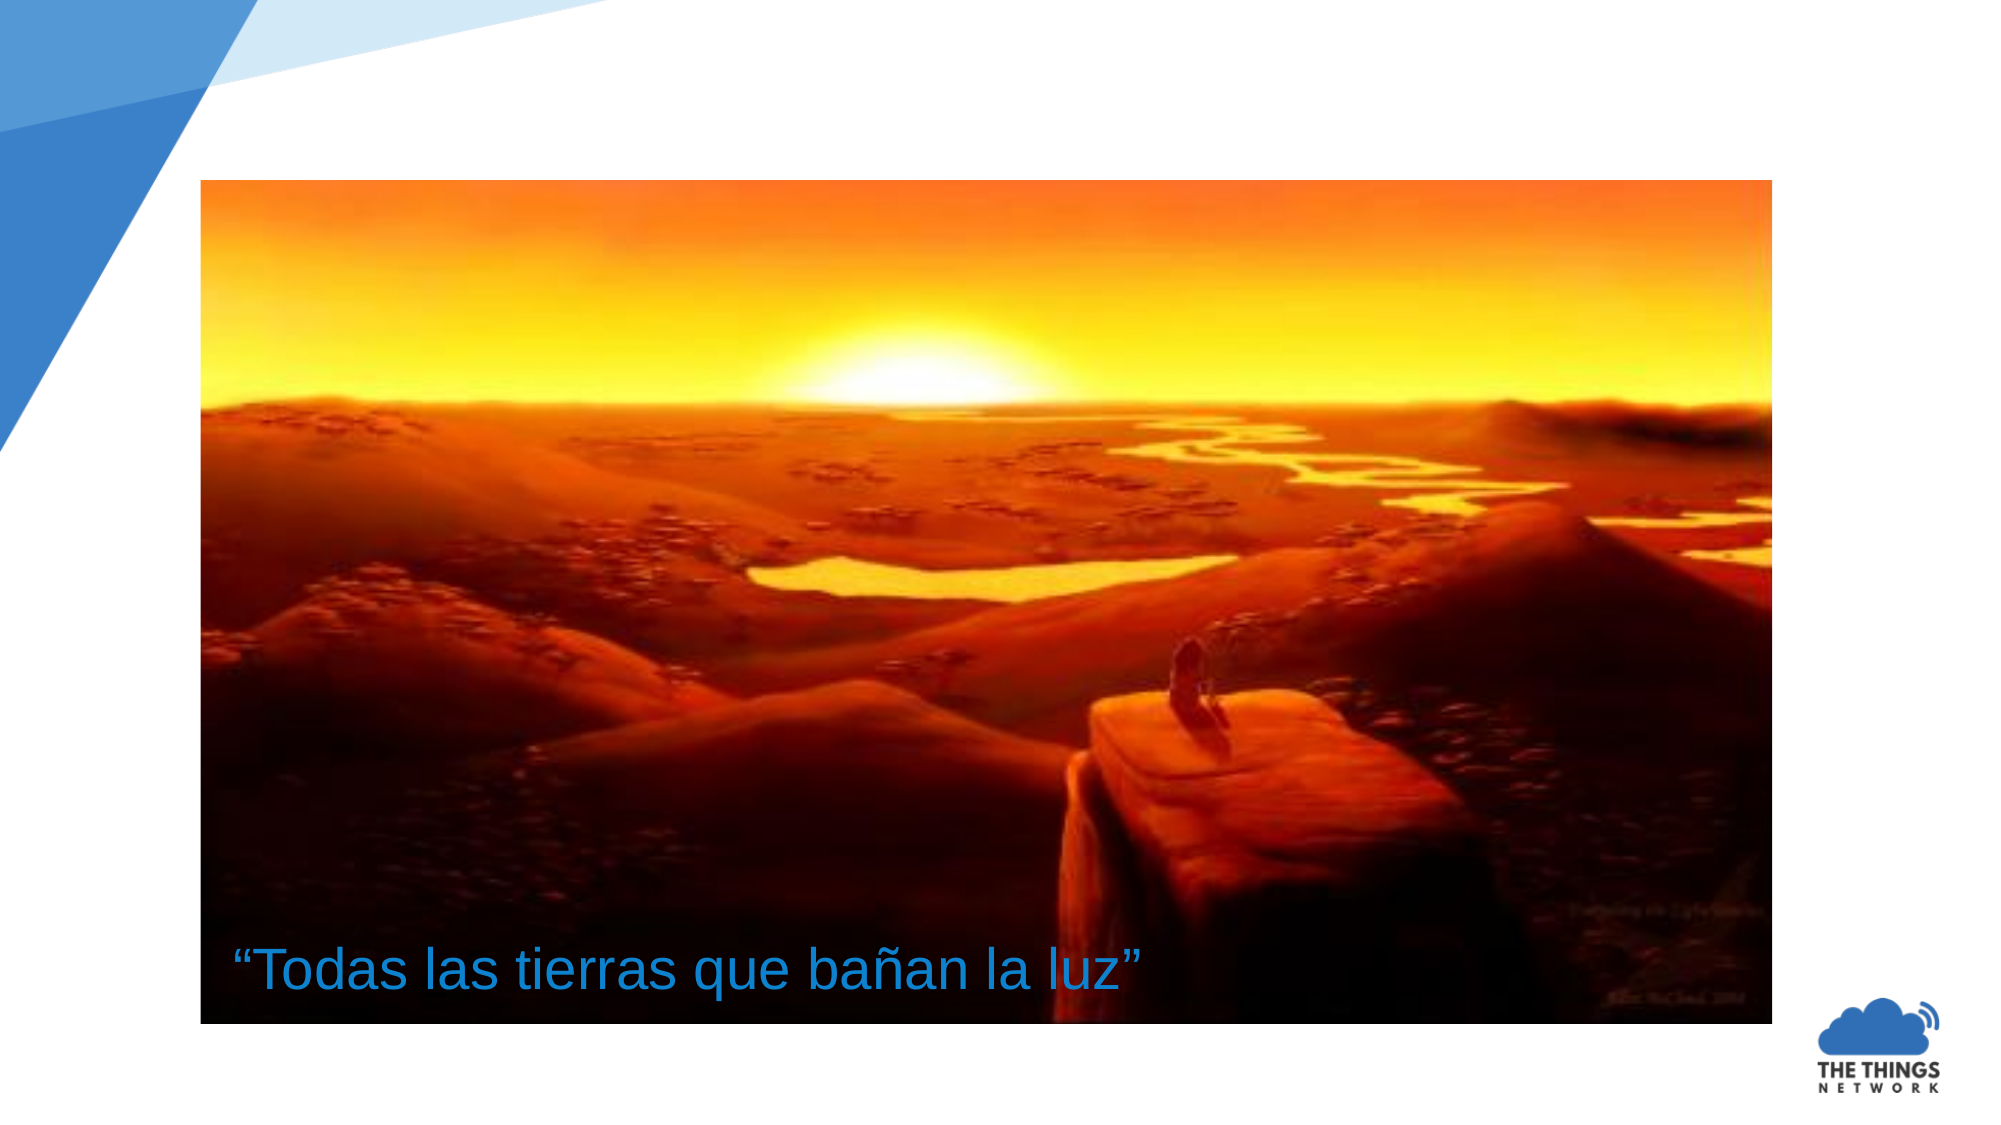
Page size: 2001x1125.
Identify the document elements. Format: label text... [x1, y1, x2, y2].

title “Todas las tierras que bañan la luz” [218, 879, 1602, 1053]
picture [0, 0, 1940, 1093]
